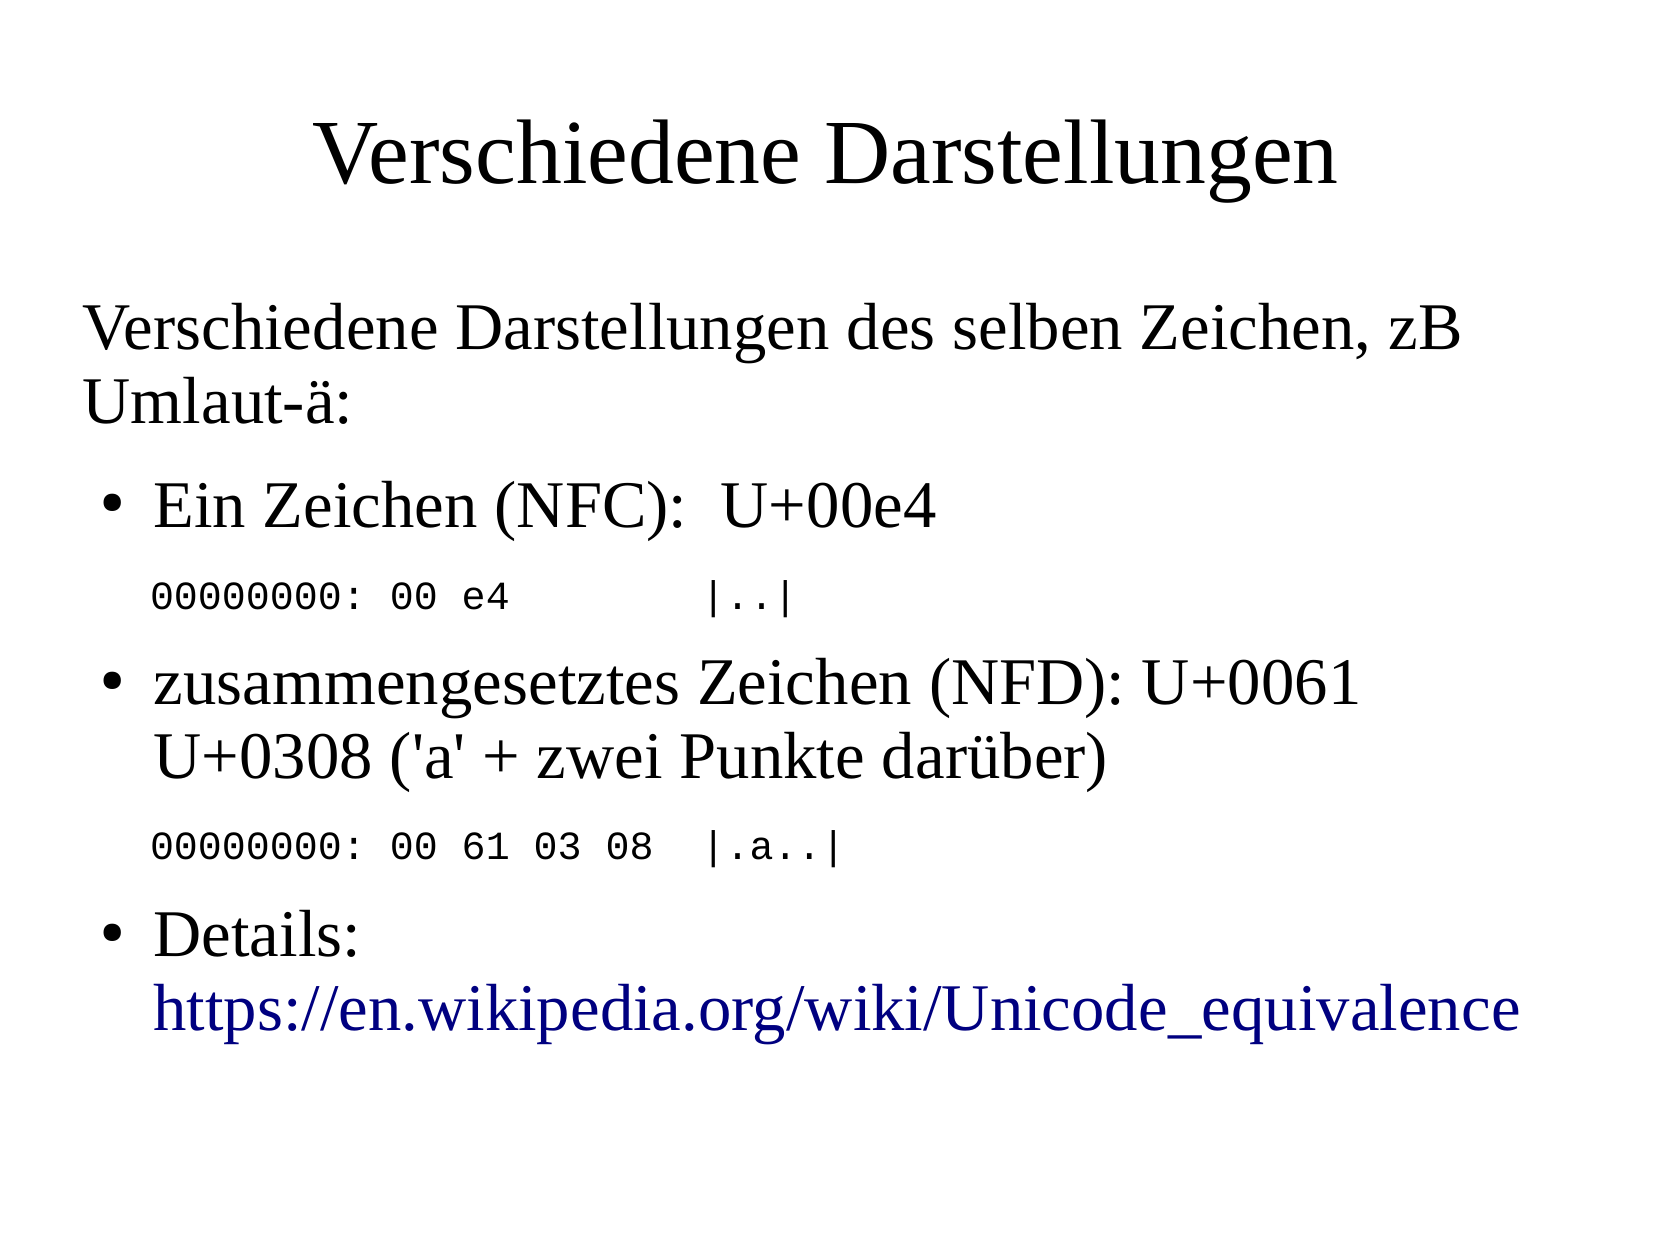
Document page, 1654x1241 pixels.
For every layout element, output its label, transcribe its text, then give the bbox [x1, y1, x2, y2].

title Verschiedene Darstellungen [82, 49, 1571, 257]
list 00000000: 00 e4 |..| 00000000: 00 61 03 08 |.a..| [150, 531, 1639, 875]
list Verschiedene Darstellungen des selben Zeichen, zB Umlaut-ä: Ein Zeichen (NFC): U+00e4 zusammengesetztes Zeichen (NFD): U+0061 U+0308 ('a' + zwei Punkte darüber) Details: https://en.wikipedia.org/wiki/Unicode_equivalence [82, 290, 1571, 1141]
